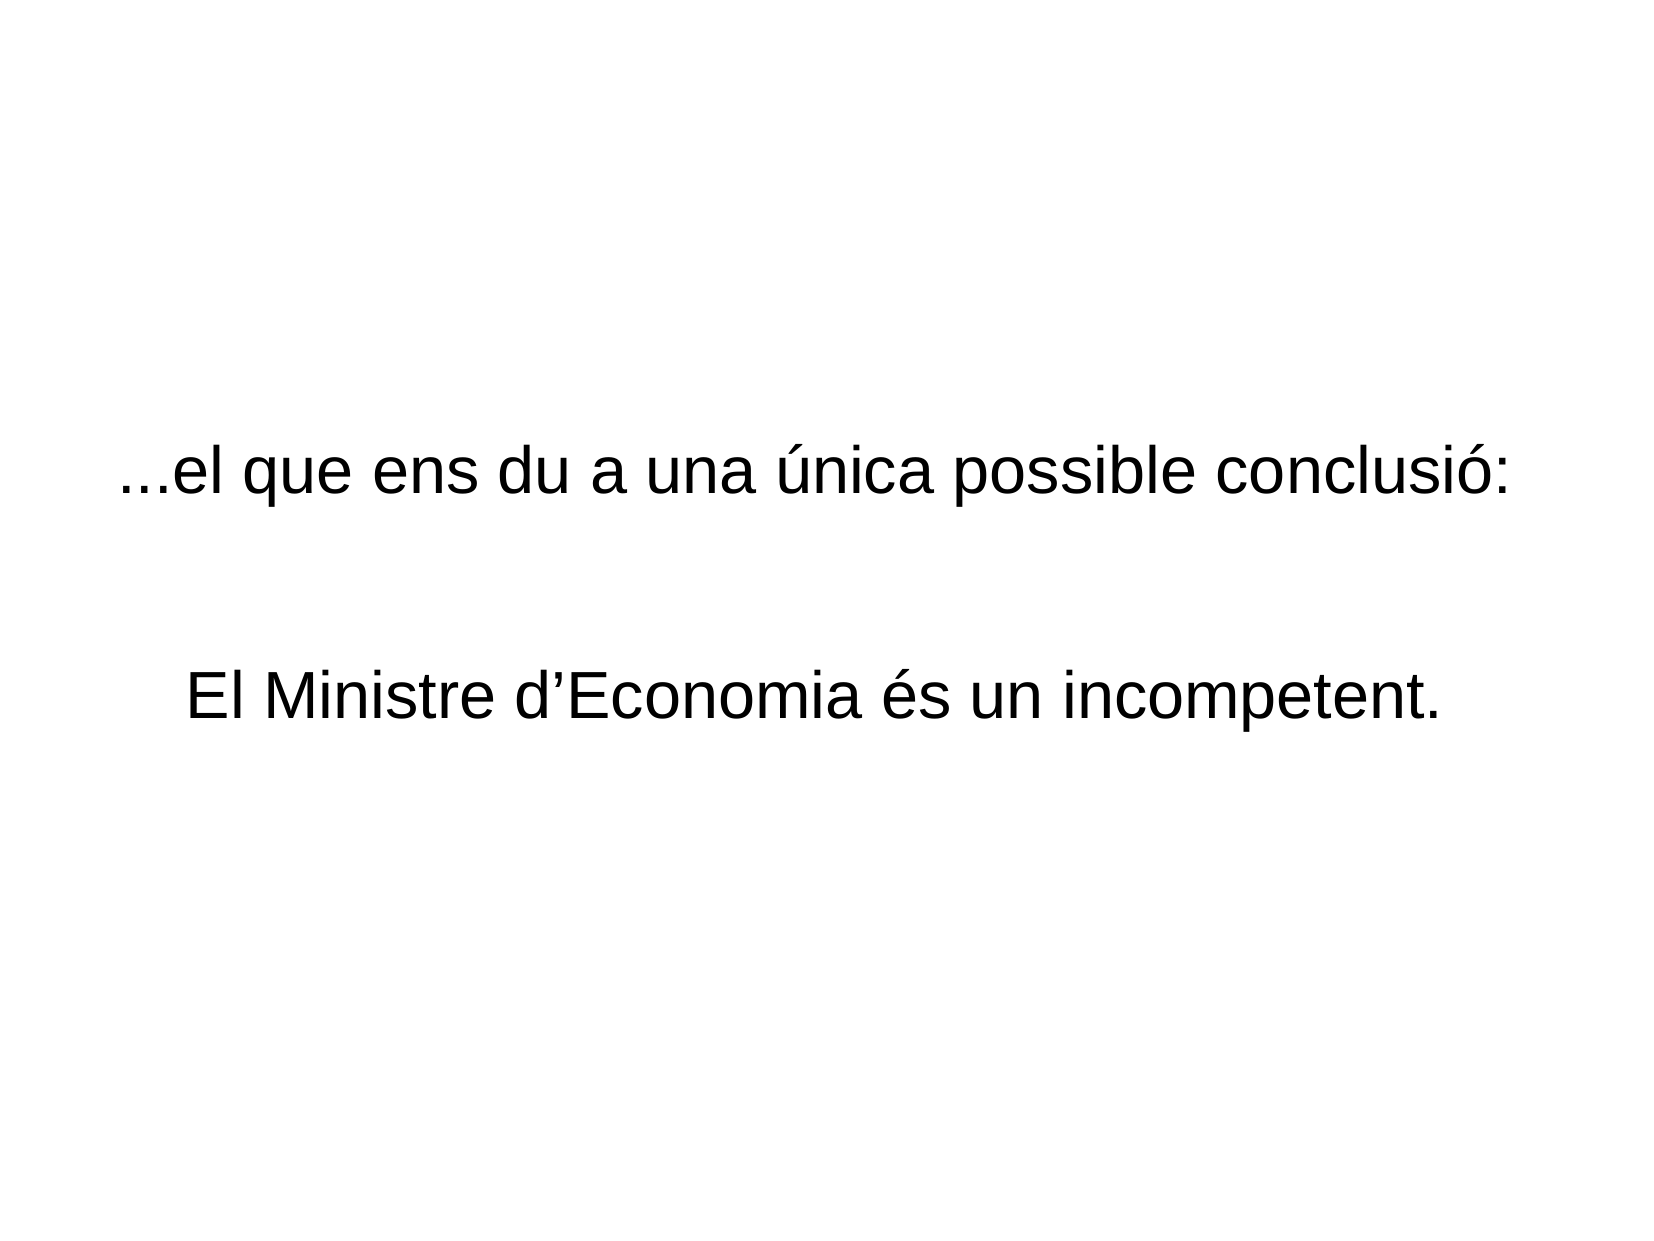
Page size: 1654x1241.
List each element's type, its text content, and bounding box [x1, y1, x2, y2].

subtitle ...el que ens du a una única possible conclusió: El Ministre d’Economia és un incompetent. [70, 103, 1560, 1063]
